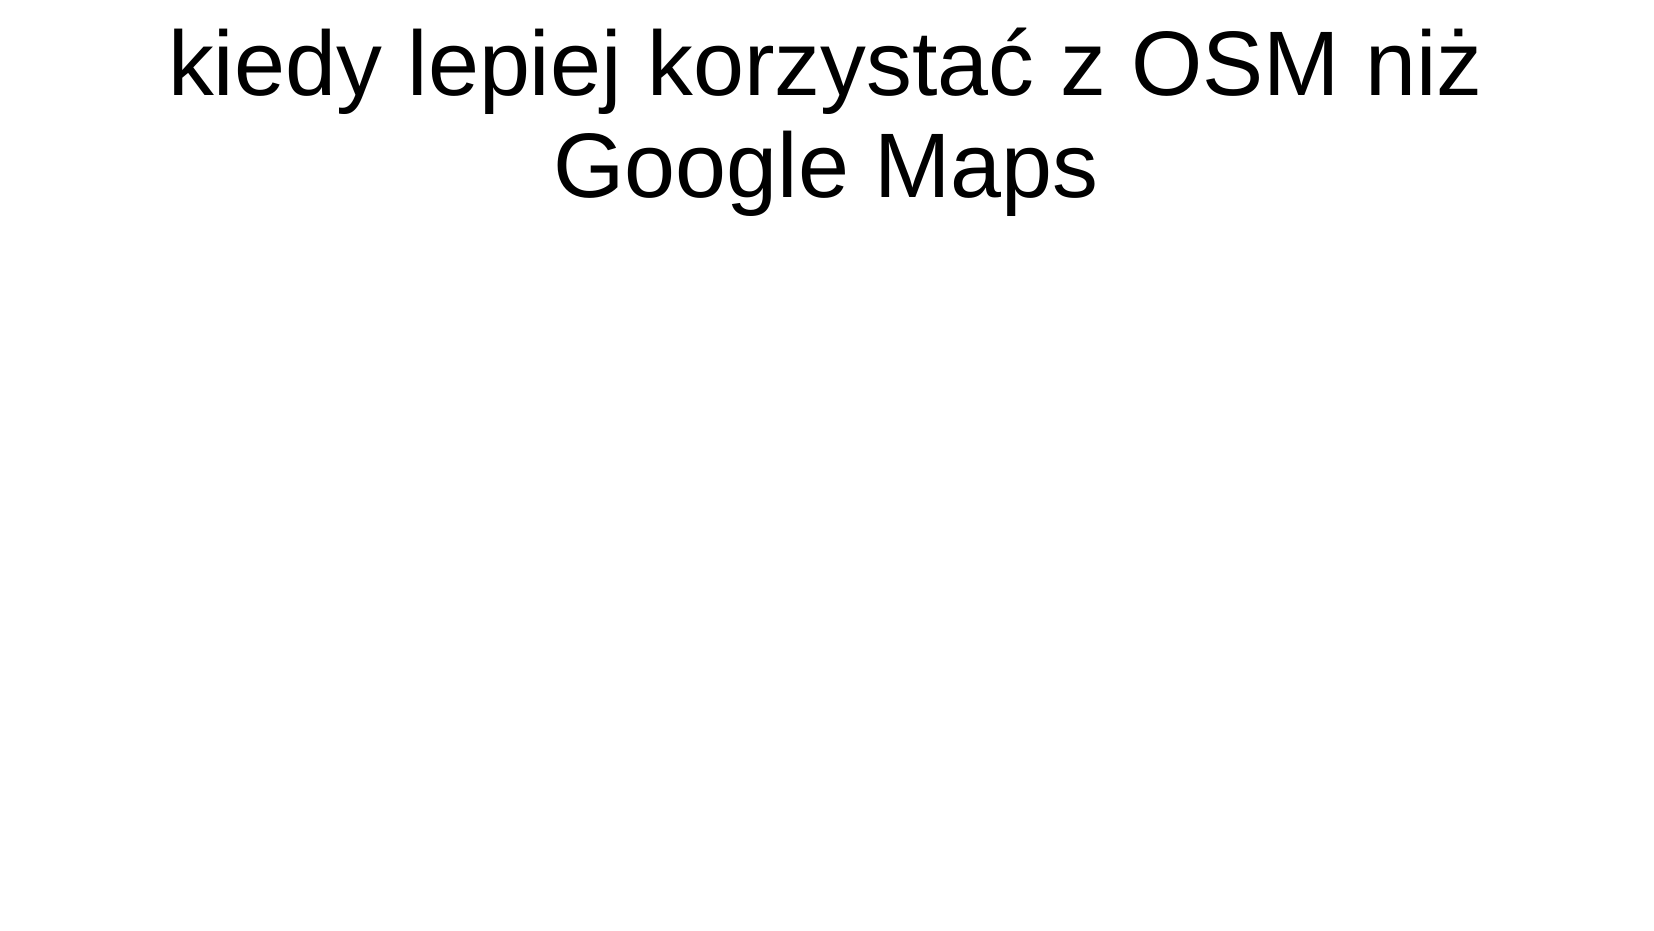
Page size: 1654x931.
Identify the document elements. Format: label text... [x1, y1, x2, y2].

title kiedy lepiej korzystać z OSM niż Google Maps [82, 12, 1571, 218]
